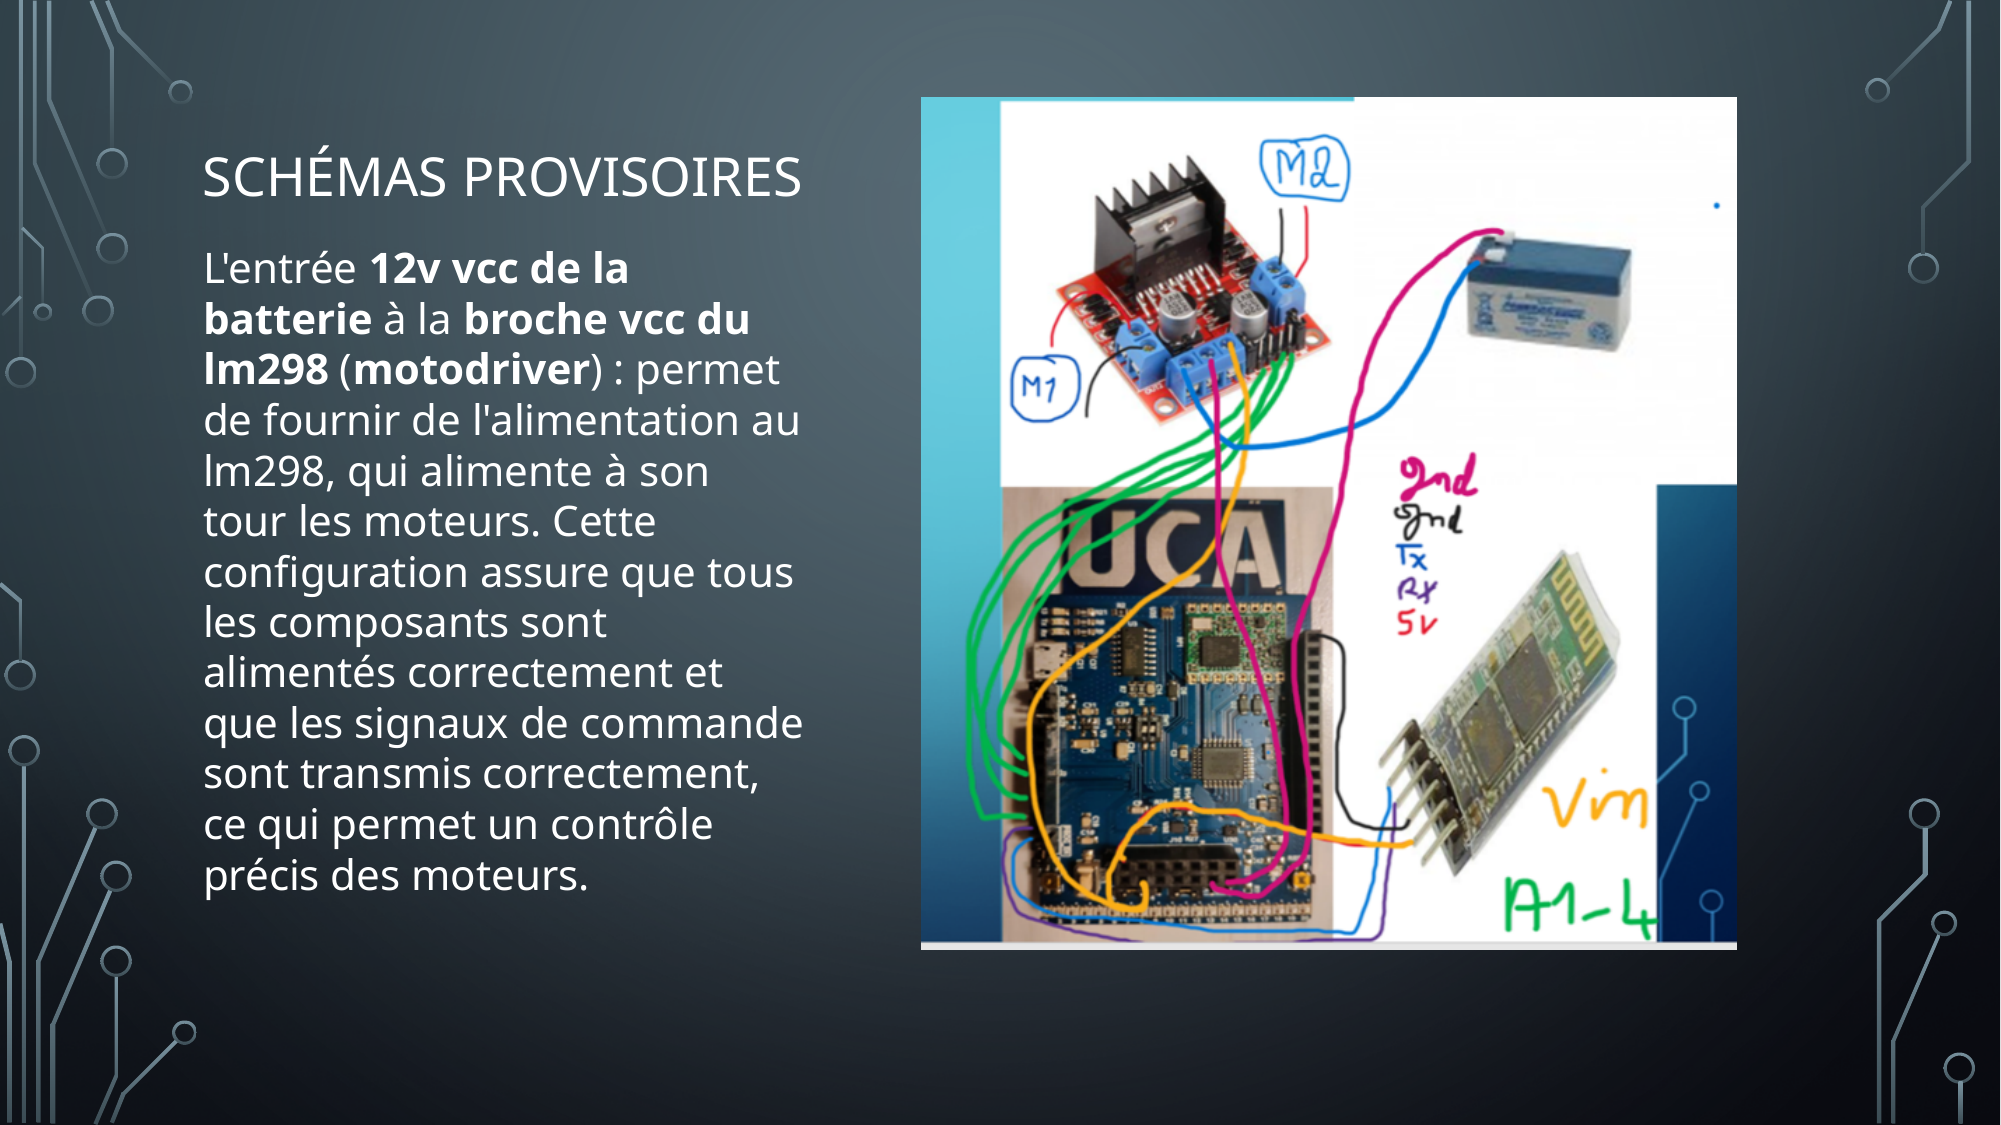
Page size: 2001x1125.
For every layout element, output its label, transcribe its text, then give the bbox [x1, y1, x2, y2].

picture [921, 97, 1737, 951]
title Schémas provisoires [187, 97, 821, 216]
list L'entrée 12v vcc de la batterie à la broche vcc du lm298 (motodriver) : permet de fournir de l'alimentation au lm298, qui alimente à son tour les moteurs. Cette configuration assure que tous les composants sont alimentés correctement et que les signaux de commande sont transmis correctement, ce qui permet un contrôle précis des moteurs. [188, 234, 821, 950]
